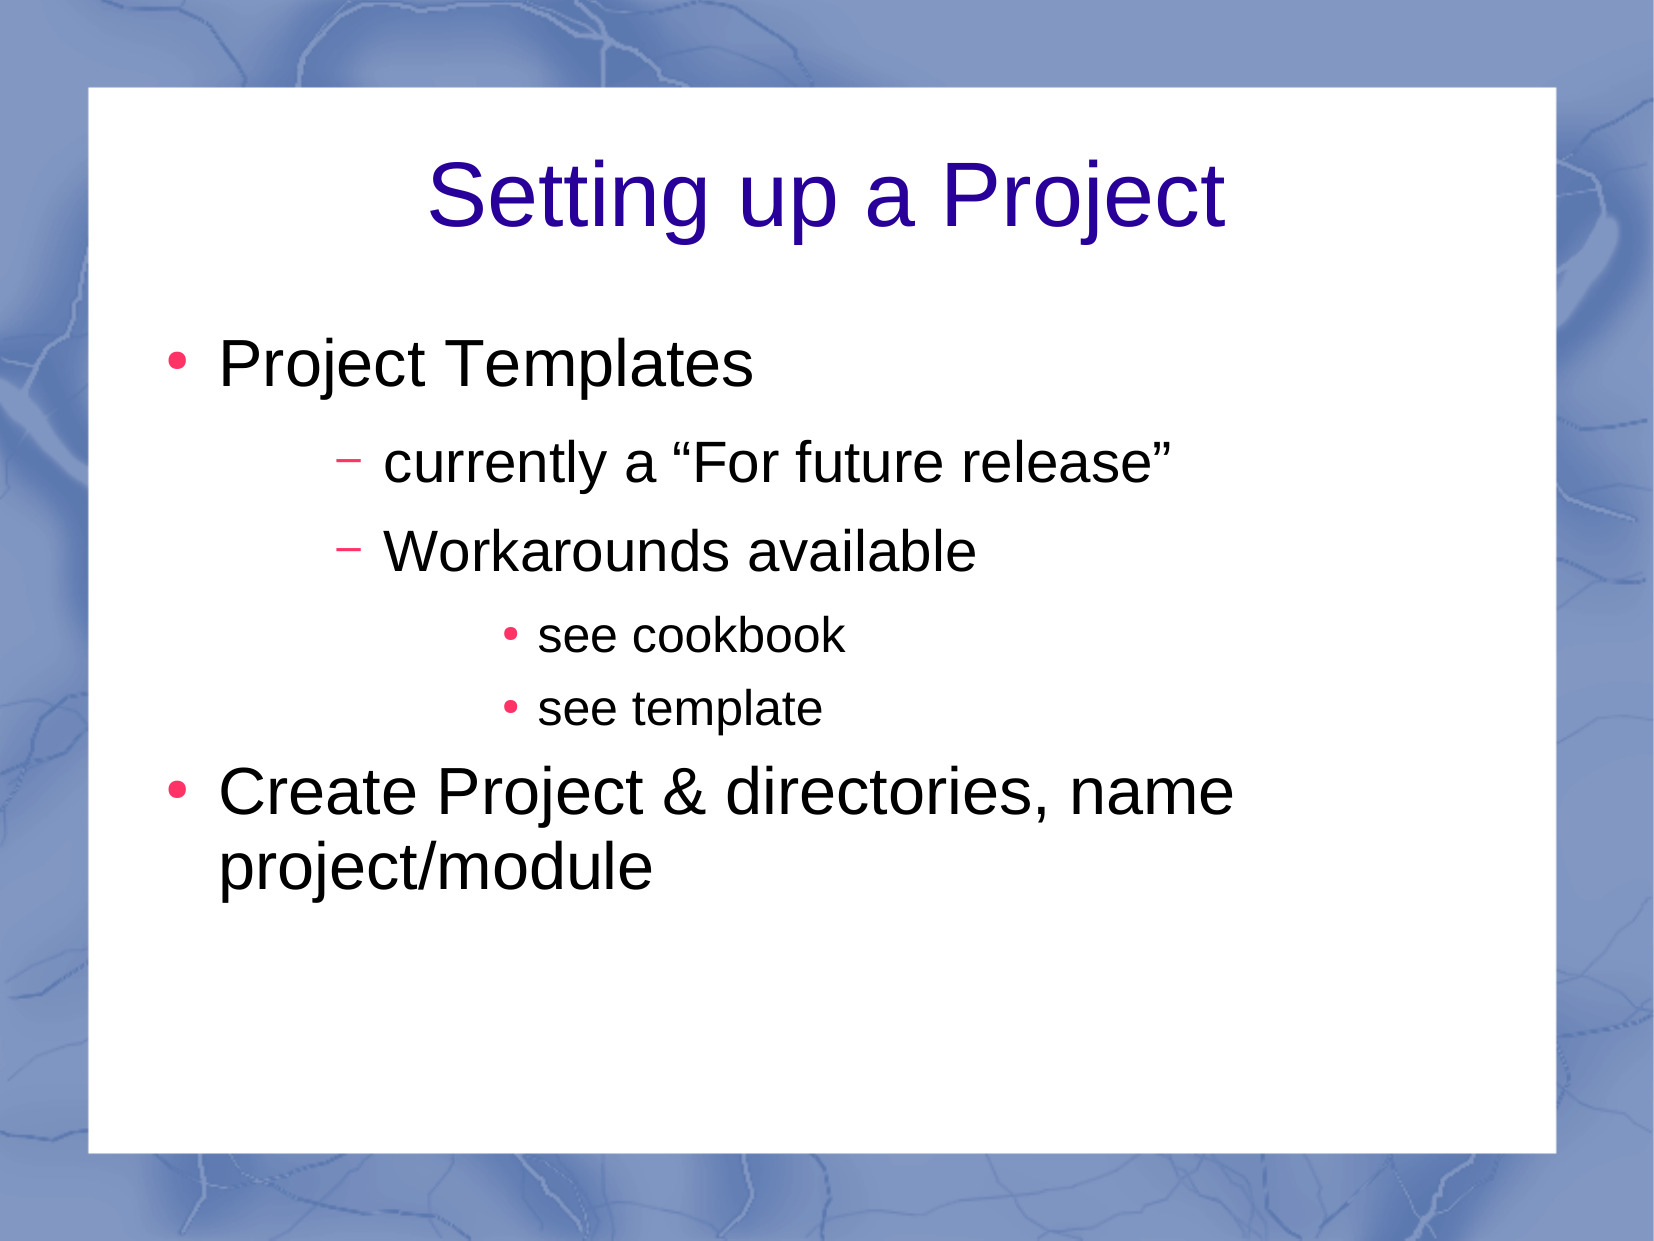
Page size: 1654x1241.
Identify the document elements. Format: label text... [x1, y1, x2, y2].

list Project Templates currently a “For future release” Workarounds available see cookbook see template Create Project & directories, name project/module [147, 325, 1506, 1217]
picture [0, 0, 1654, 1241]
title Setting up a Project [118, 98, 1536, 291]
